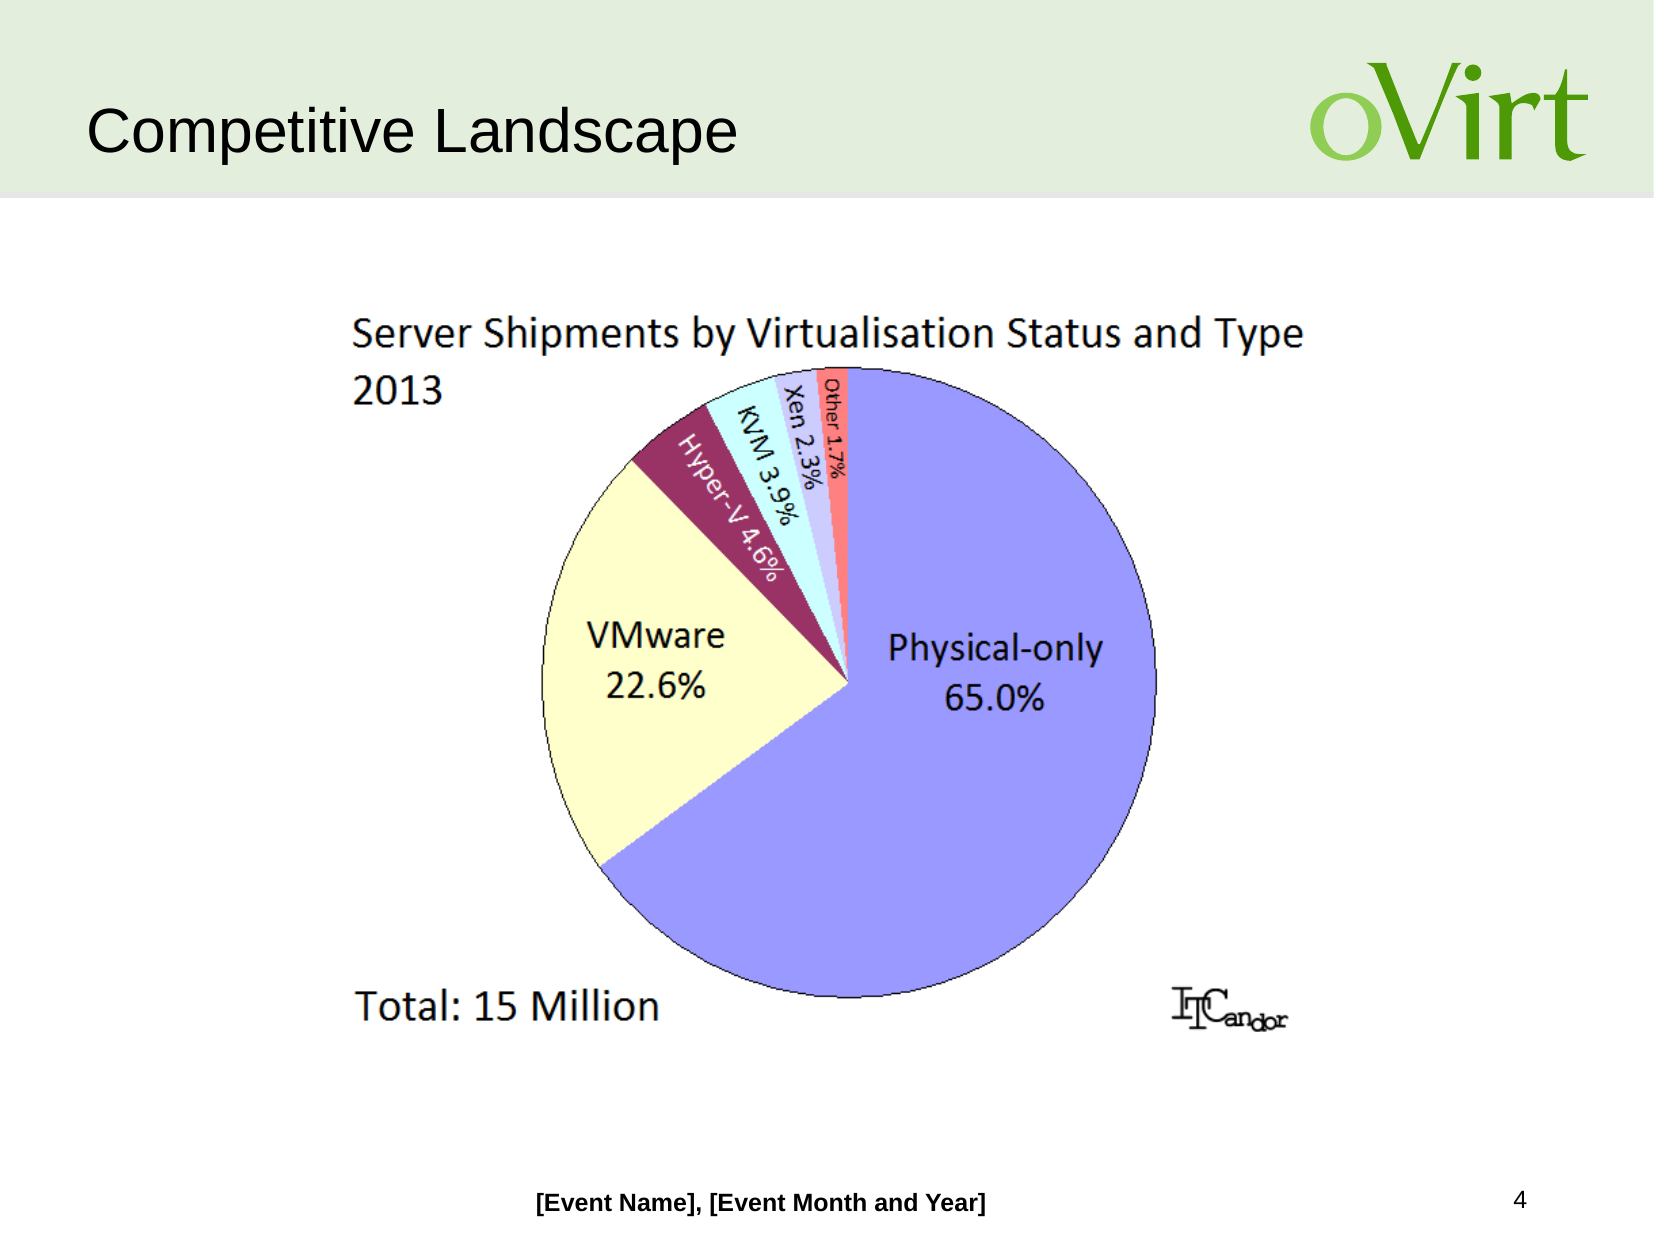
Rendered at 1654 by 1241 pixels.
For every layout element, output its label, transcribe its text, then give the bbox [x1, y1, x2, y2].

picture [337, 299, 1313, 1051]
title Competitive Landscape [86, 36, 1307, 225]
